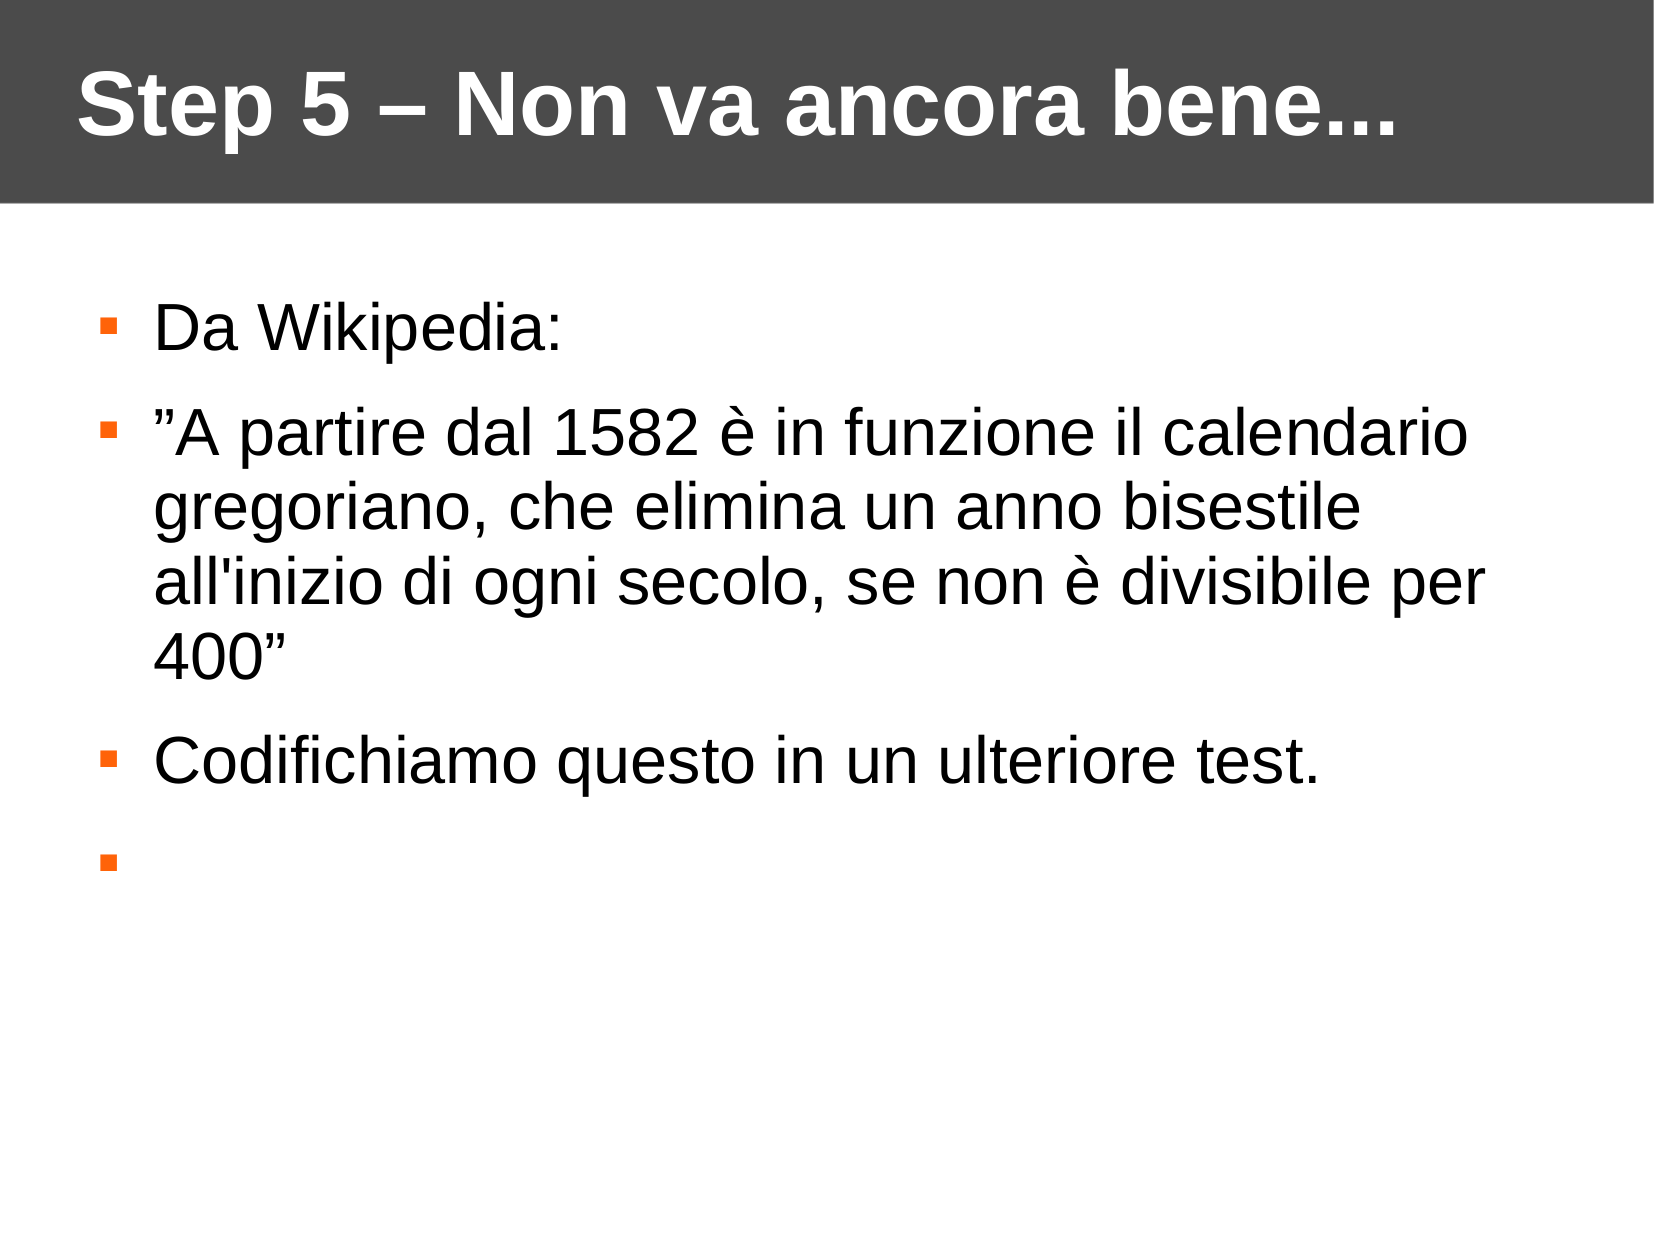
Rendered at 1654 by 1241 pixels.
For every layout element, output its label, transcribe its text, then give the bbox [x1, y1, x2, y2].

picture [0, 0, 1654, 1241]
title Step 5 – Non va ancora bene... [76, 0, 1565, 208]
list Da Wikipedia: ”A partire dal 1582 è in funzione il calendario gregoriano, che elimina un anno bisestile all'inizio di ogni secolo, se non è divisibile per 400” Codifichiamo questo in un ulteriore test. [82, 290, 1571, 1109]
